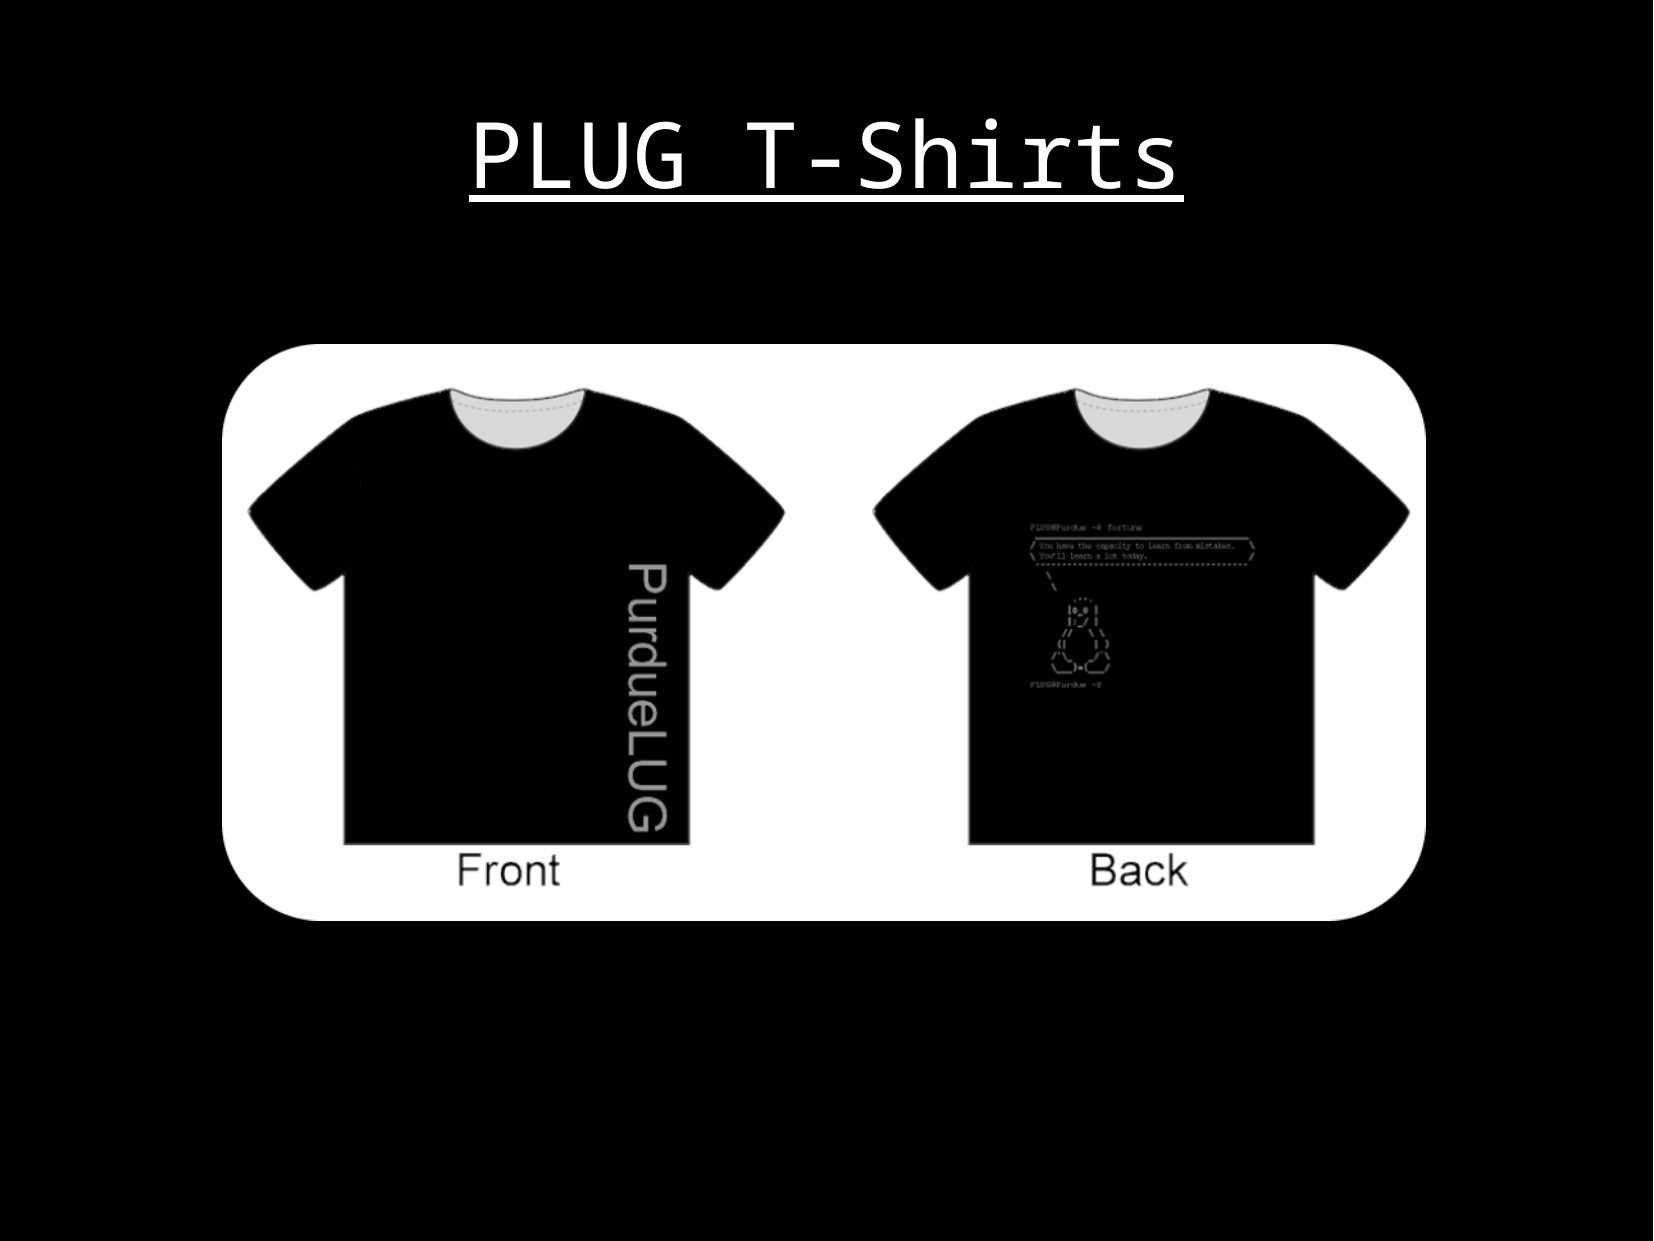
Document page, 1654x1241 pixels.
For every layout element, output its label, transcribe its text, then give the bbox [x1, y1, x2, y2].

title PLUG T-Shirts [82, 49, 1571, 257]
picture [222, 344, 1426, 921]
